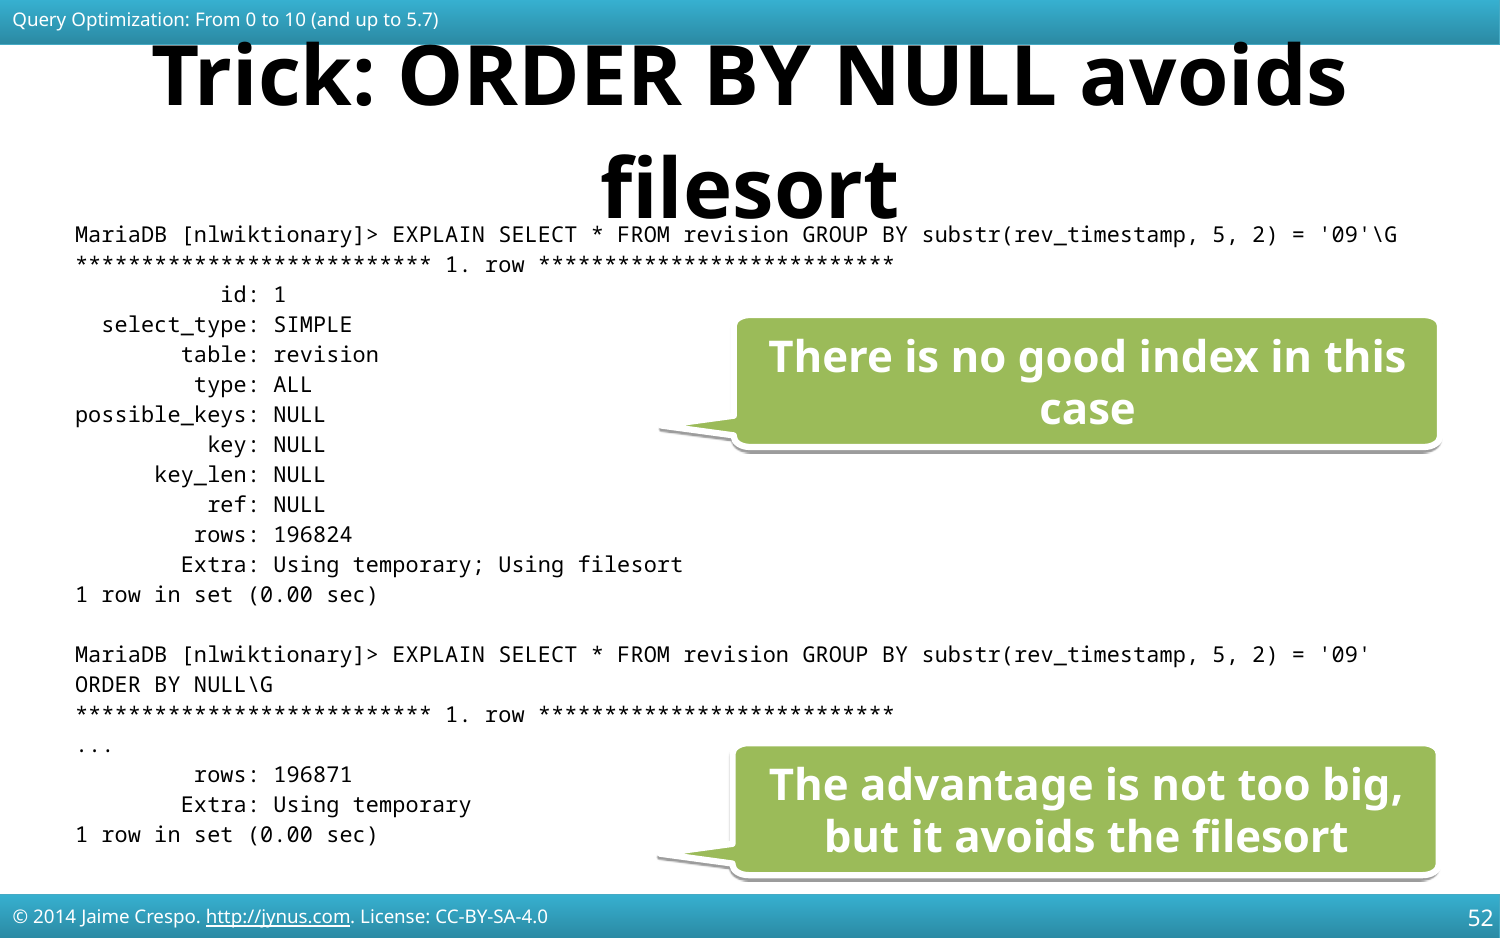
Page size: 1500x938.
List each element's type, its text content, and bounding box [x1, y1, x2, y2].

slide_number [1389, 896, 1490, 935]
text_box The advantage is not too big, but it avoids the filesort [660, 743, 1439, 876]
title Trick: ORDER BY NULL avoids filesort [75, 51, 1425, 209]
text_box There is no good index in this case [661, 315, 1441, 447]
list MariaDB [nlwiktionary]> EXPLAIN SELECT * FROM revision GROUP BY substr(rev_timestamp, 5, 2) = '09'\G *************************** 1. row *************************** id: 1 select_type: SIMPLE table: revision type: ALL possible_keys: NULL key: NULL key_len: NULL ref: NULL rows: 196824 Extra: Using temporary; Using filesort 1 row in set (0.00 sec) MariaDB [nlwiktionary]> EXPLAIN SELECT * FROM revision GROUP BY substr(rev_timestamp, 5, 2) = '09' ORDER BY NULL\G *************************** 1. row *************************** ... rows: 196871 Extra: Using temporary 1 row in set (0.00 sec) [75, 218, 1425, 876]
